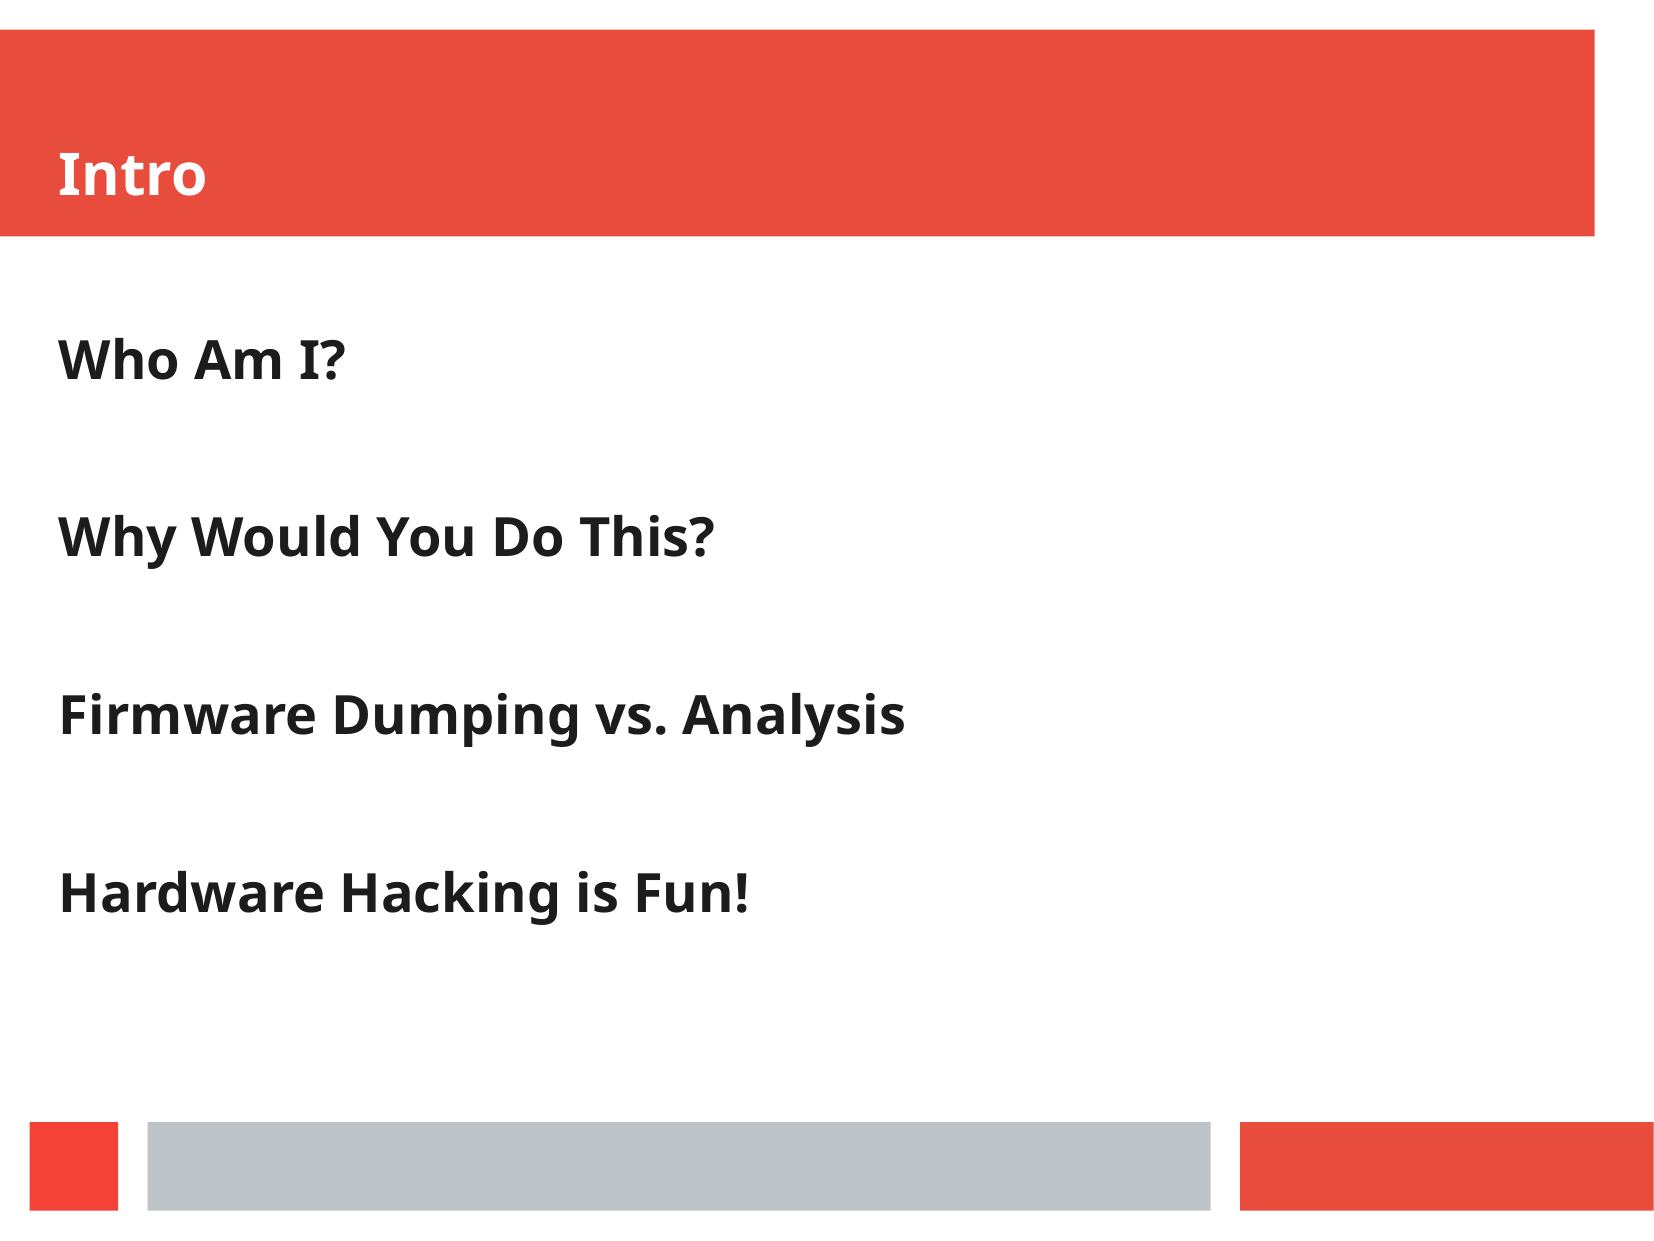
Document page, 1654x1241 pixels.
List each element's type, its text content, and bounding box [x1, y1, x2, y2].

title Intro [59, 59, 1595, 207]
list Who Am I? Why Would You Do This? Firmware Dumping vs. Analysis Hardware Hacking is Fun! [59, 324, 1565, 1093]
